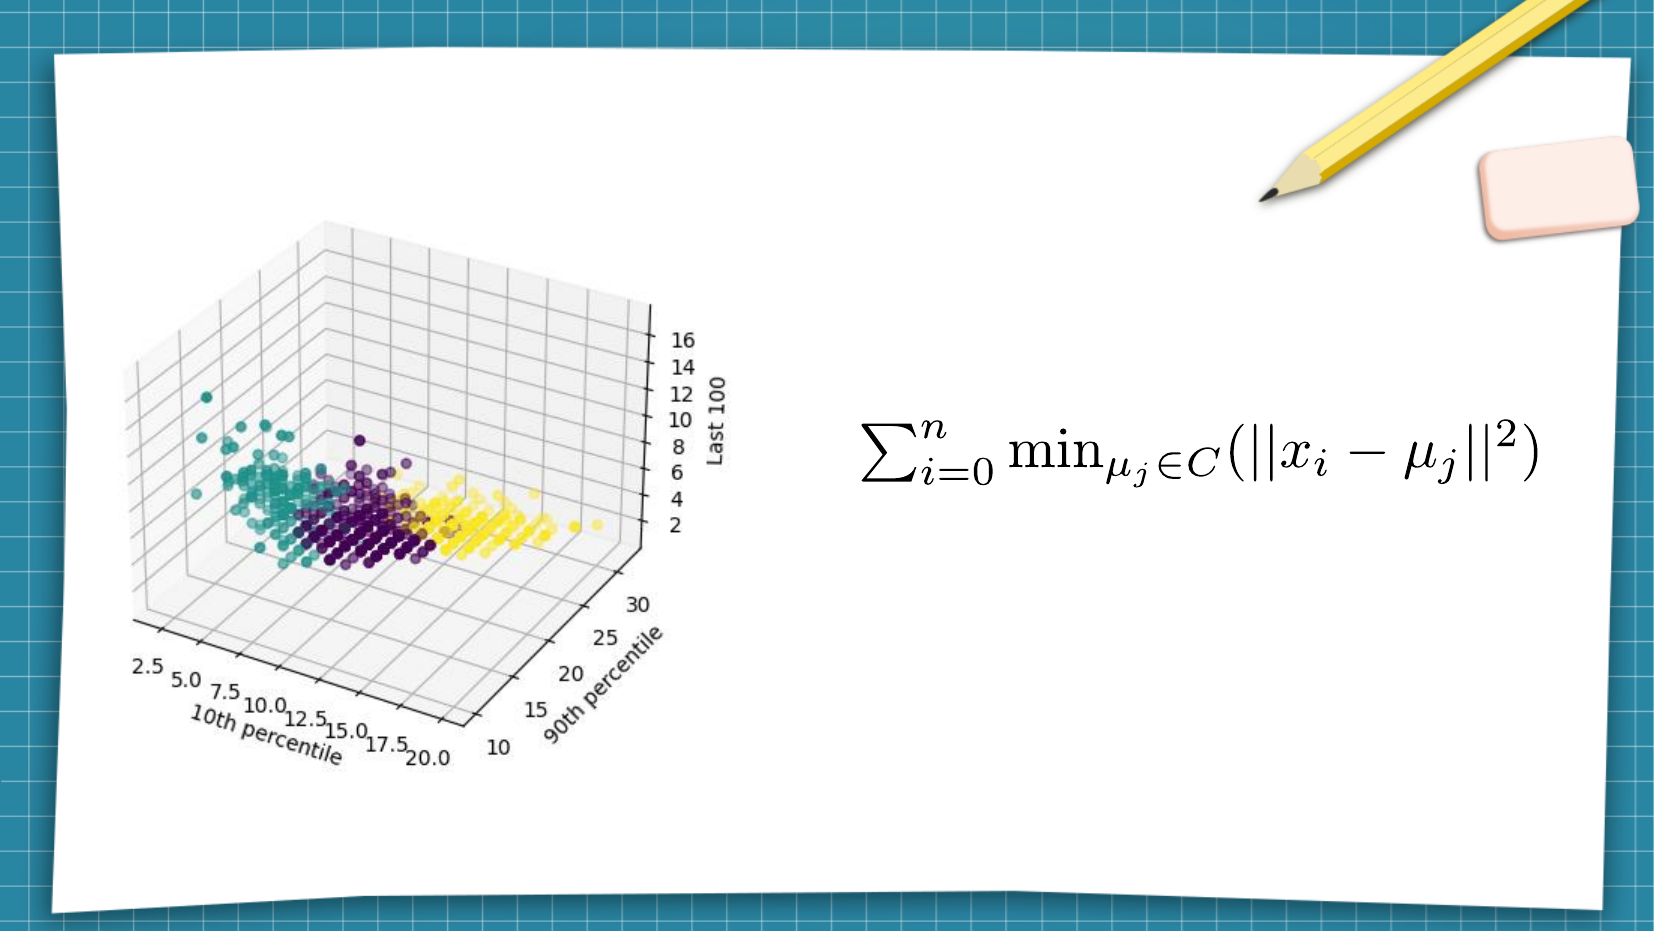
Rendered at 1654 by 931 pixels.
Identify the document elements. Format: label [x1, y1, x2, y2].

picture [0, 0, 1654, 931]
text_box [861, 419, 1538, 488]
